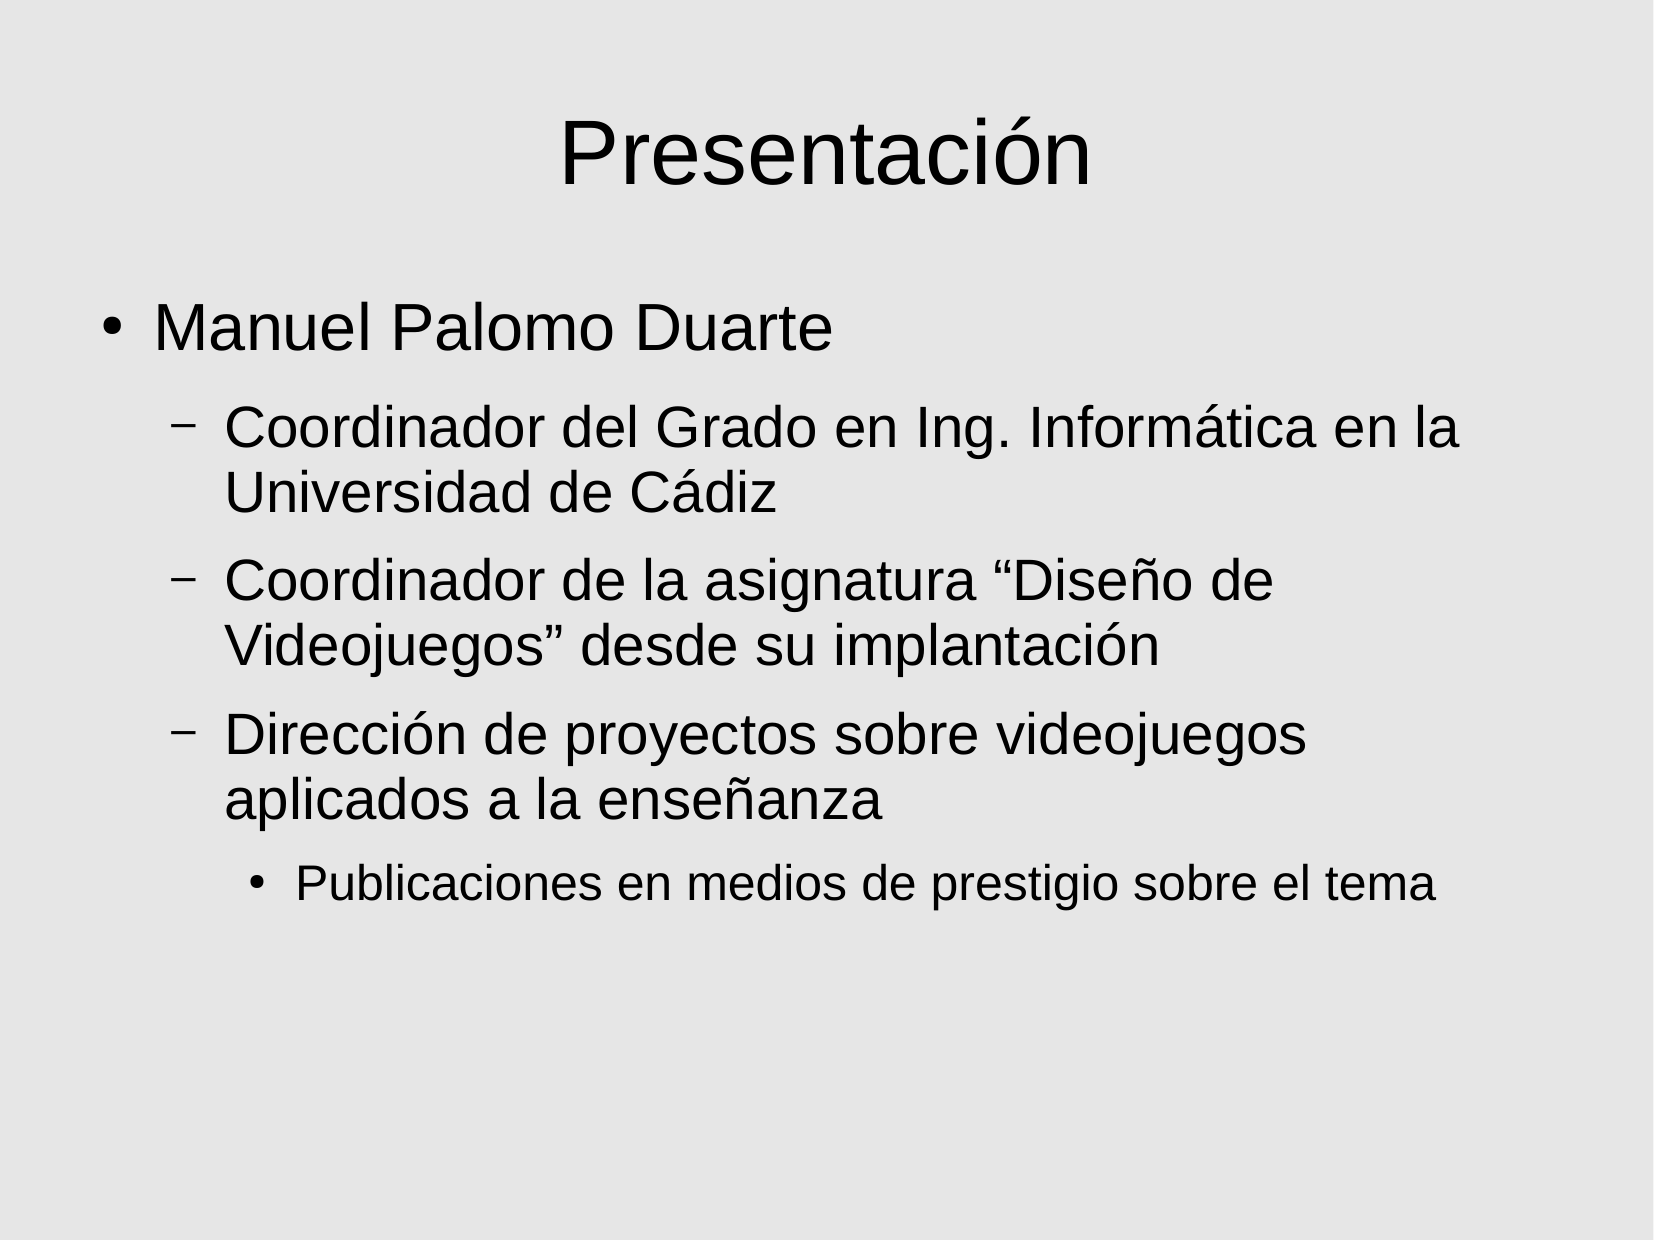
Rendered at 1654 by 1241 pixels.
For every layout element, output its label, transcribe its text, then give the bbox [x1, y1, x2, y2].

title Presentación [82, 49, 1571, 257]
list Manuel Palomo Duarte Coordinador del Grado en Ing. Informática en la Universidad de Cádiz Coordinador de la asignatura “Diseño de Videojuegos” desde su implantación Dirección de proyectos sobre videojuegos aplicados a la enseñanza Publicaciones en medios de prestigio sobre el tema [82, 290, 1571, 1010]
